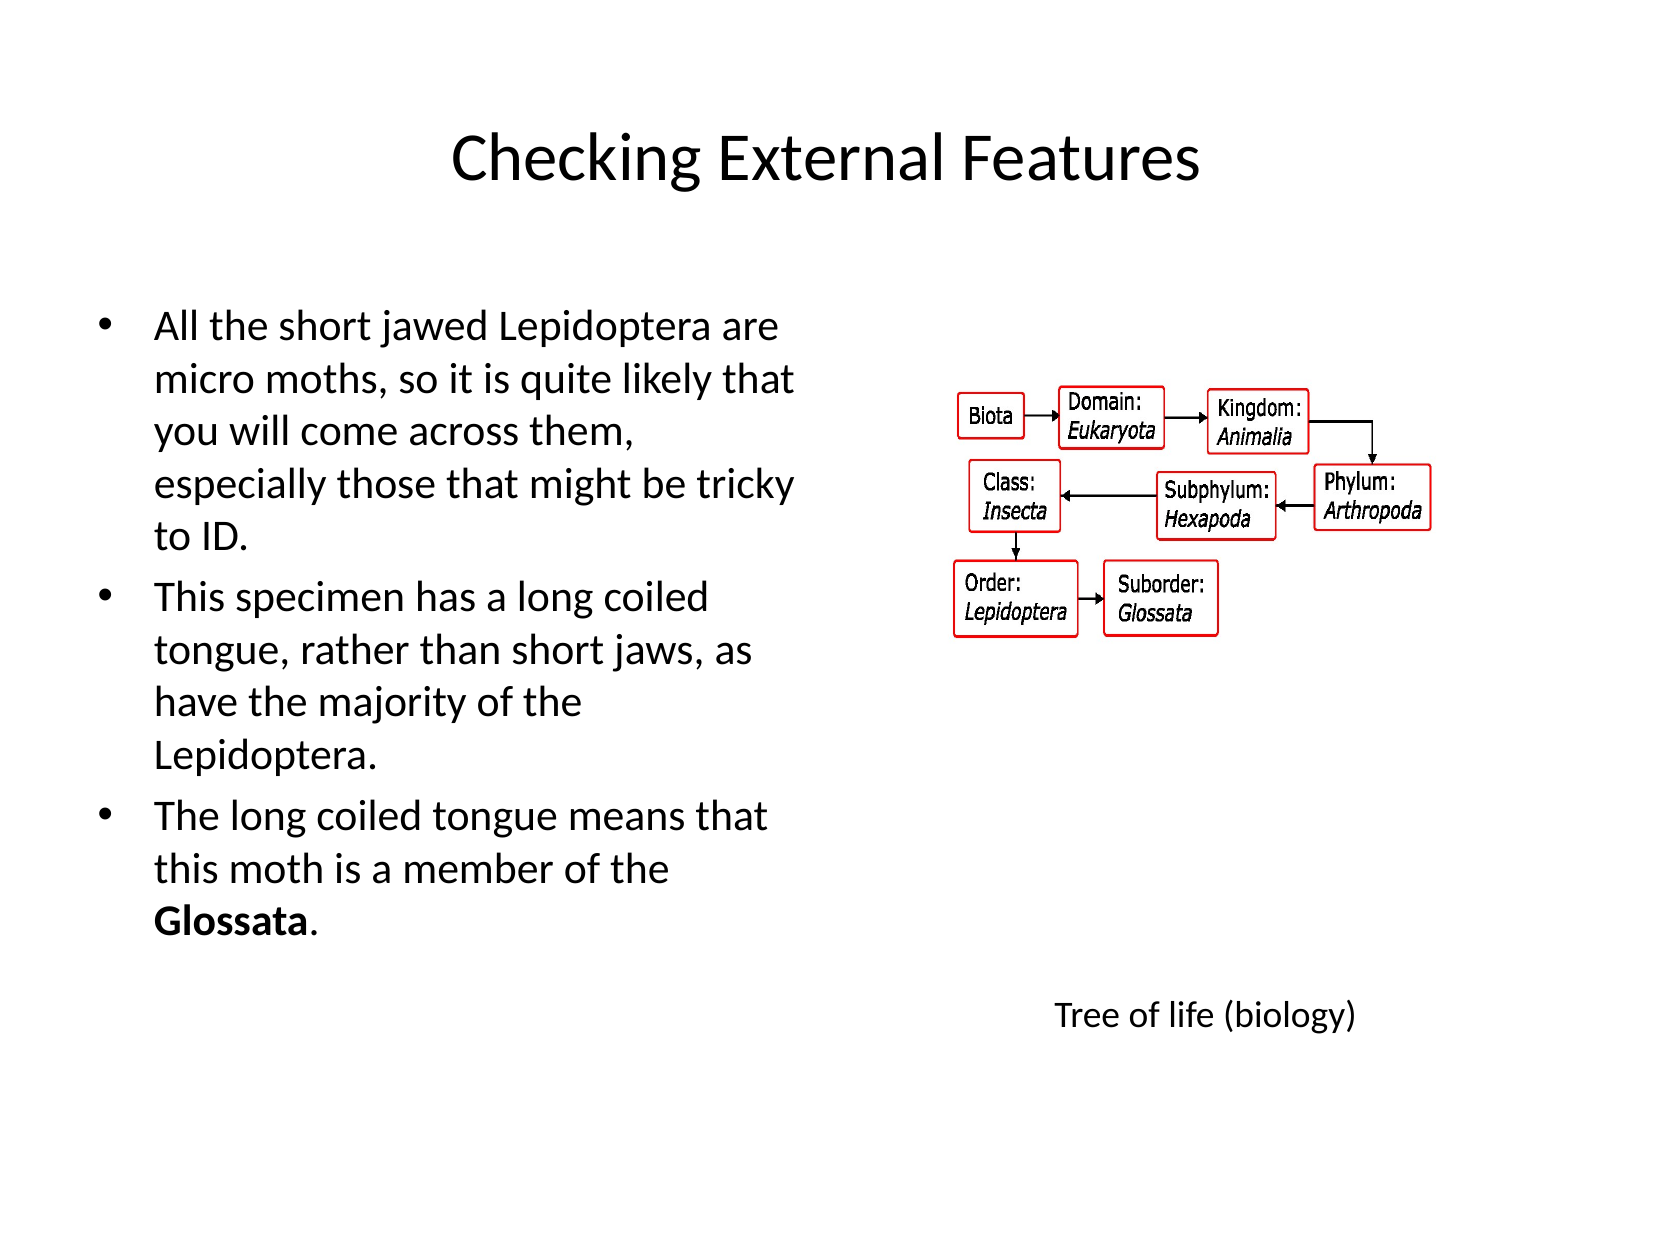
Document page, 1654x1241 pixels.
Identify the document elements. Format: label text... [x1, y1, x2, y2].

list All the short jawed Lepidoptera are micro moths, so it is quite likely that you will come across them, especially those that might be tricky to ID. This specimen has a long coiled tongue, rather than short jaws, as have the majority of the Lepidoptera. The long coiled tongue means that this moth is a member of the Glossata. [82, 289, 813, 1108]
text_box Tree of life (biology) [840, 982, 1571, 1106]
title Checking External Features [82, 49, 1571, 257]
picture [840, 290, 1571, 980]
